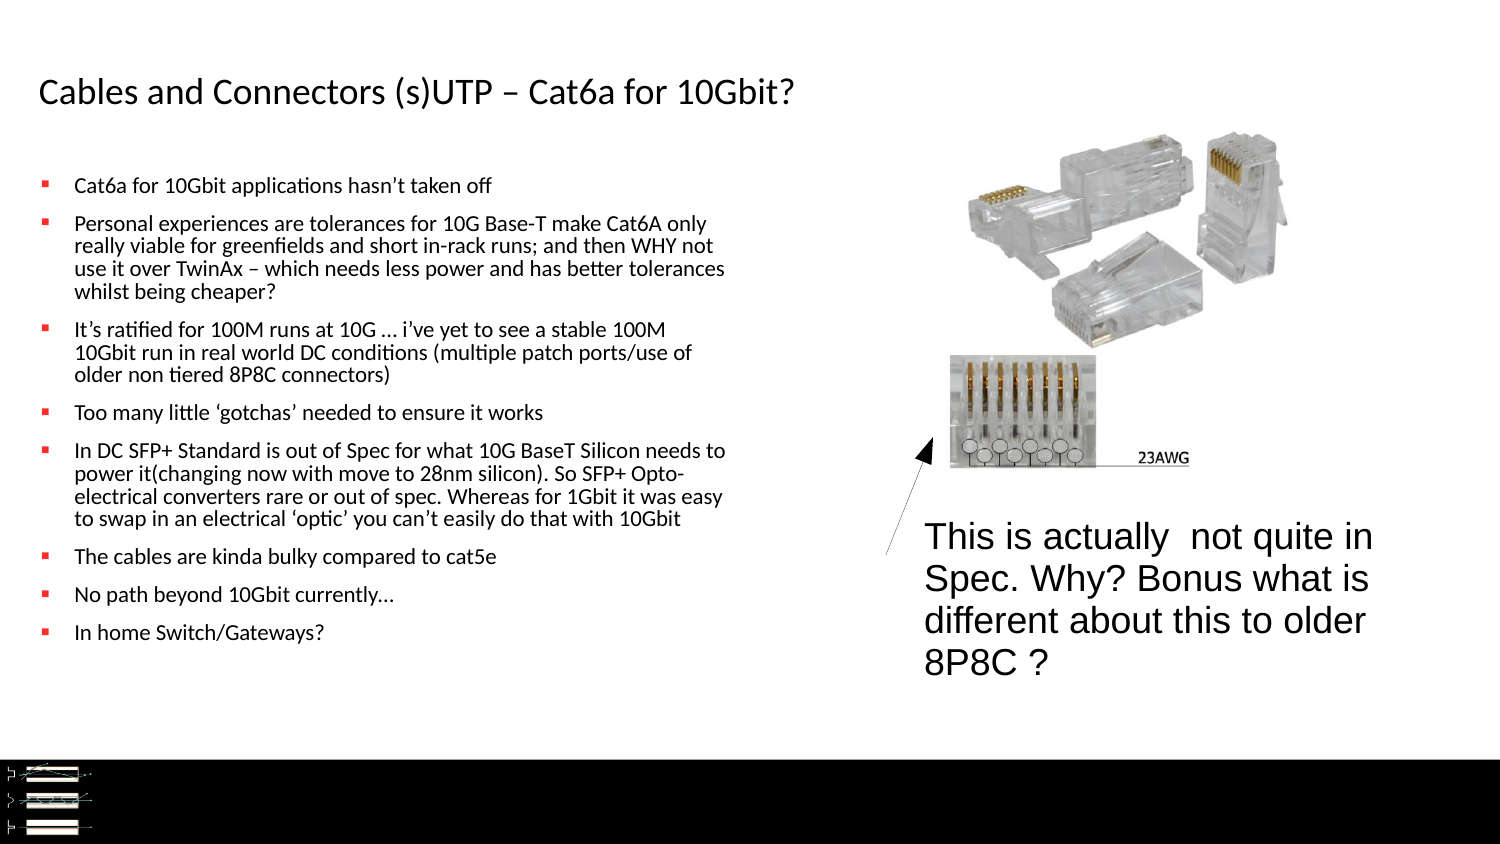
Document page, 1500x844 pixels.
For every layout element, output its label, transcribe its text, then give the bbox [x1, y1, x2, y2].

title Cables and Connectors (s)UTP – Cat6a for 10Gbit? [38, 24, 1464, 166]
picture [933, 118, 1300, 485]
list Cat6a for 10Gbit applications hasn’t taken off Personal experiences are tolerances for 10G Base-T make Cat6A only really viable for greenfields and short in-rack runs; and then WHY not use it over TwinAx – which needs less power and has better tolerances whilst being cheaper? It’s ratified for 100M runs at 10G … i’ve yet to see a stable 100M 10Gbit run in real world DC conditions (multiple patch ports/use of older non tiered 8P8C connectors) Too many little ‘gotchas’ needed to ensure it works In DC SFP+ Standard is out of Spec for what 10G BaseT Silicon needs to power it(changing now with move to 28nm silicon). So SFP+ Opto-electrical converters rare or out of spec. Whereas for 1Gbit it was easy to swap in an electrical ‘optic’ you can’t easily do that with 10Gbit The cables are kinda bulky compared to cat5e No path beyond 10Gbit currently… In home Switch/Gateways? [25, 168, 745, 682]
picture [5, 761, 95, 837]
text_box This is actually not quite in Spec. Why? Bonus what is different about this to older 8P8C ? [909, 507, 1418, 691]
